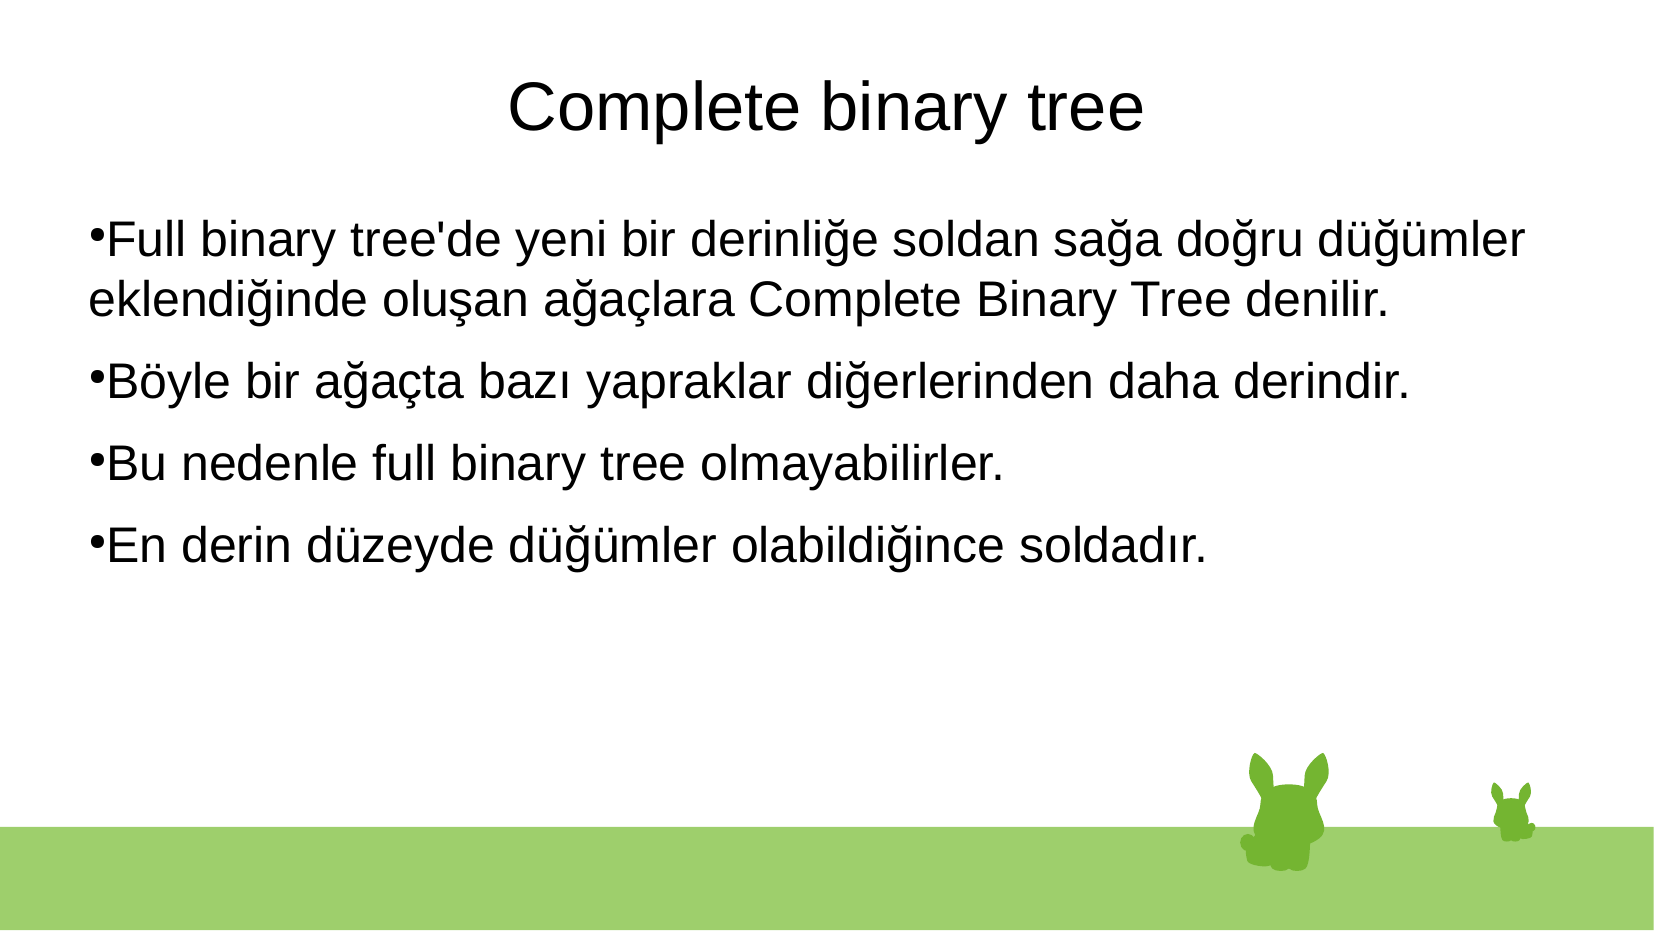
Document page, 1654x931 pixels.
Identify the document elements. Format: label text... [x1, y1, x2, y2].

title C﻿omplete binary tree [88, 29, 1565, 178]
list ﻿Full binary tree'de yeni bir derinliğe soldan sağa doğru düğümler eklendiğinde oluşan ağaçlara Complete Binary Tree denilir. Böyle bir ağaçta bazı yapraklar diğerlerinden daha derindir. Bu nedenle full binary tree olmayabilirler. En derin düzeyde düğümler olabildiğince soldadır. [88, 206, 1565, 739]
